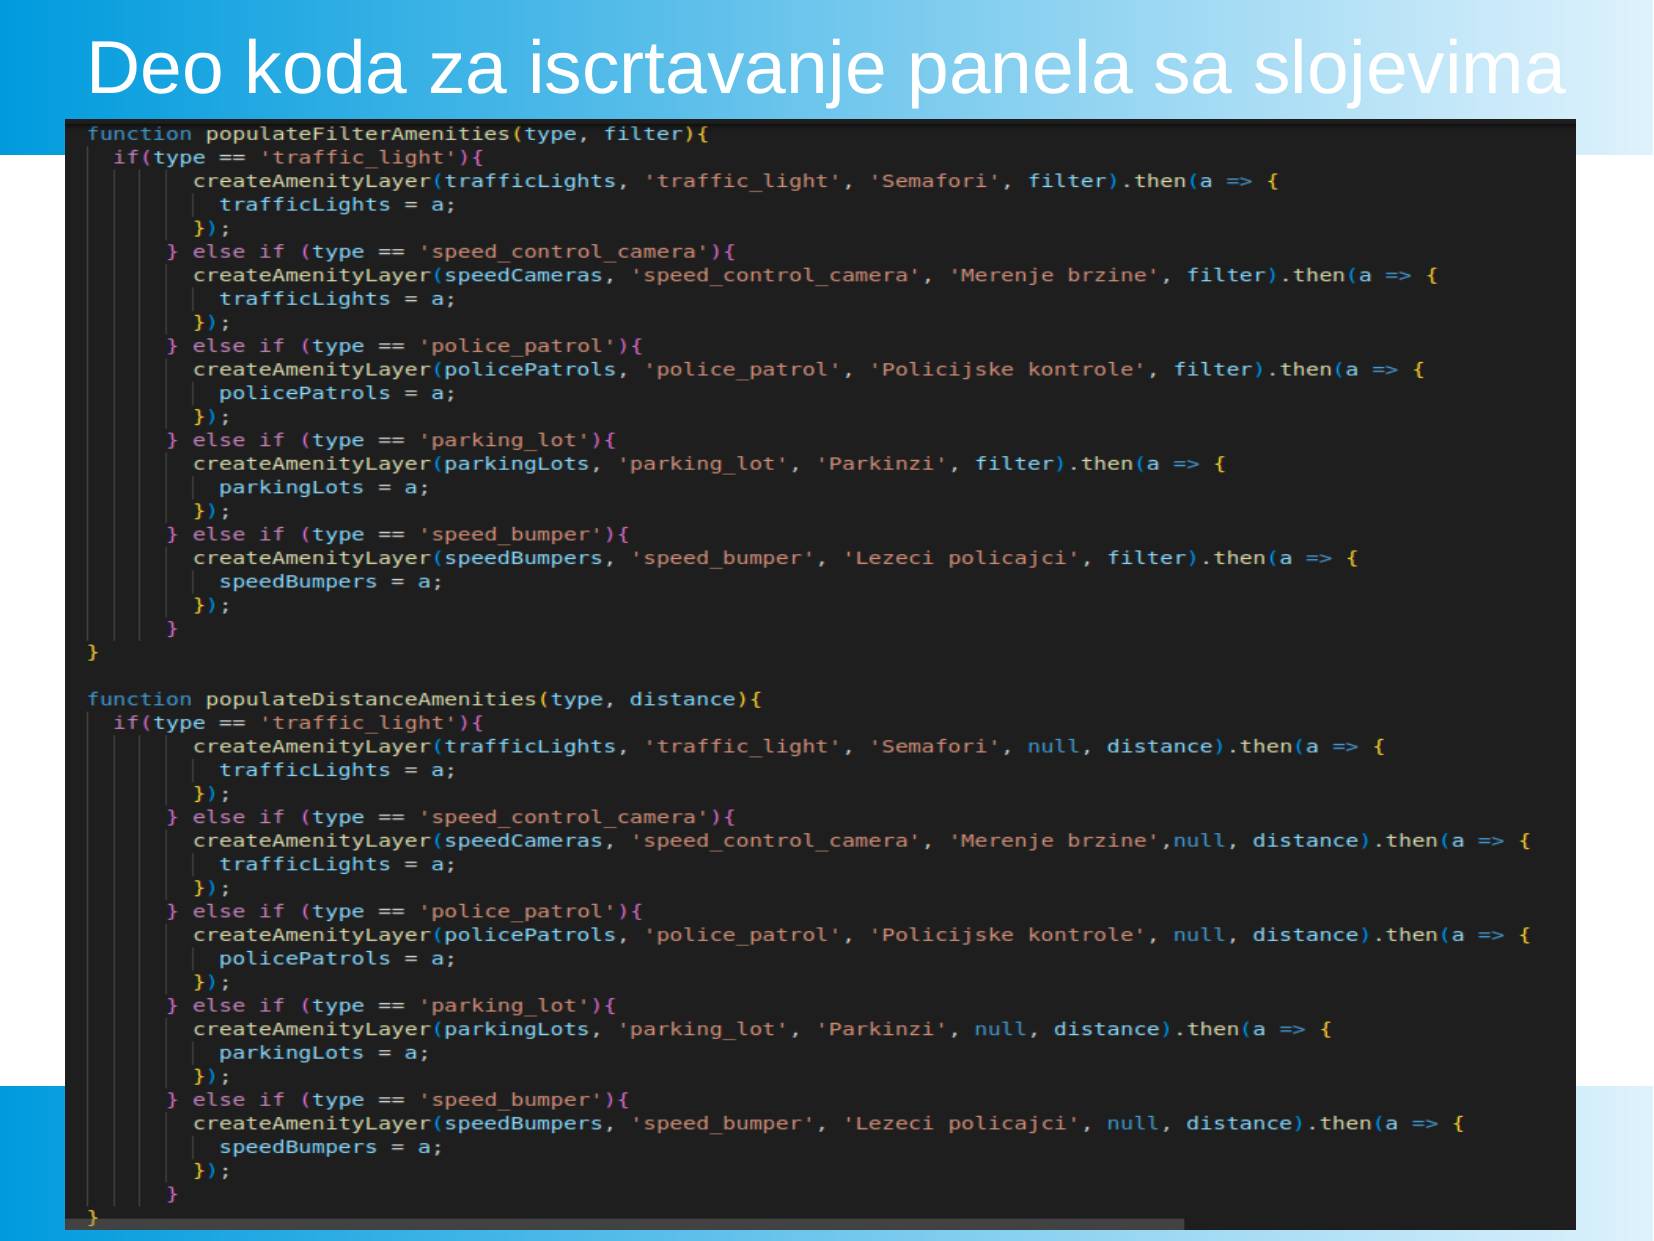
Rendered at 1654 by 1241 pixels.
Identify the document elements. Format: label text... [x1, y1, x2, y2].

picture [65, 119, 1576, 1241]
title Deo koda za iscrtavanje panela sa slojevima [82, 15, 1571, 119]
